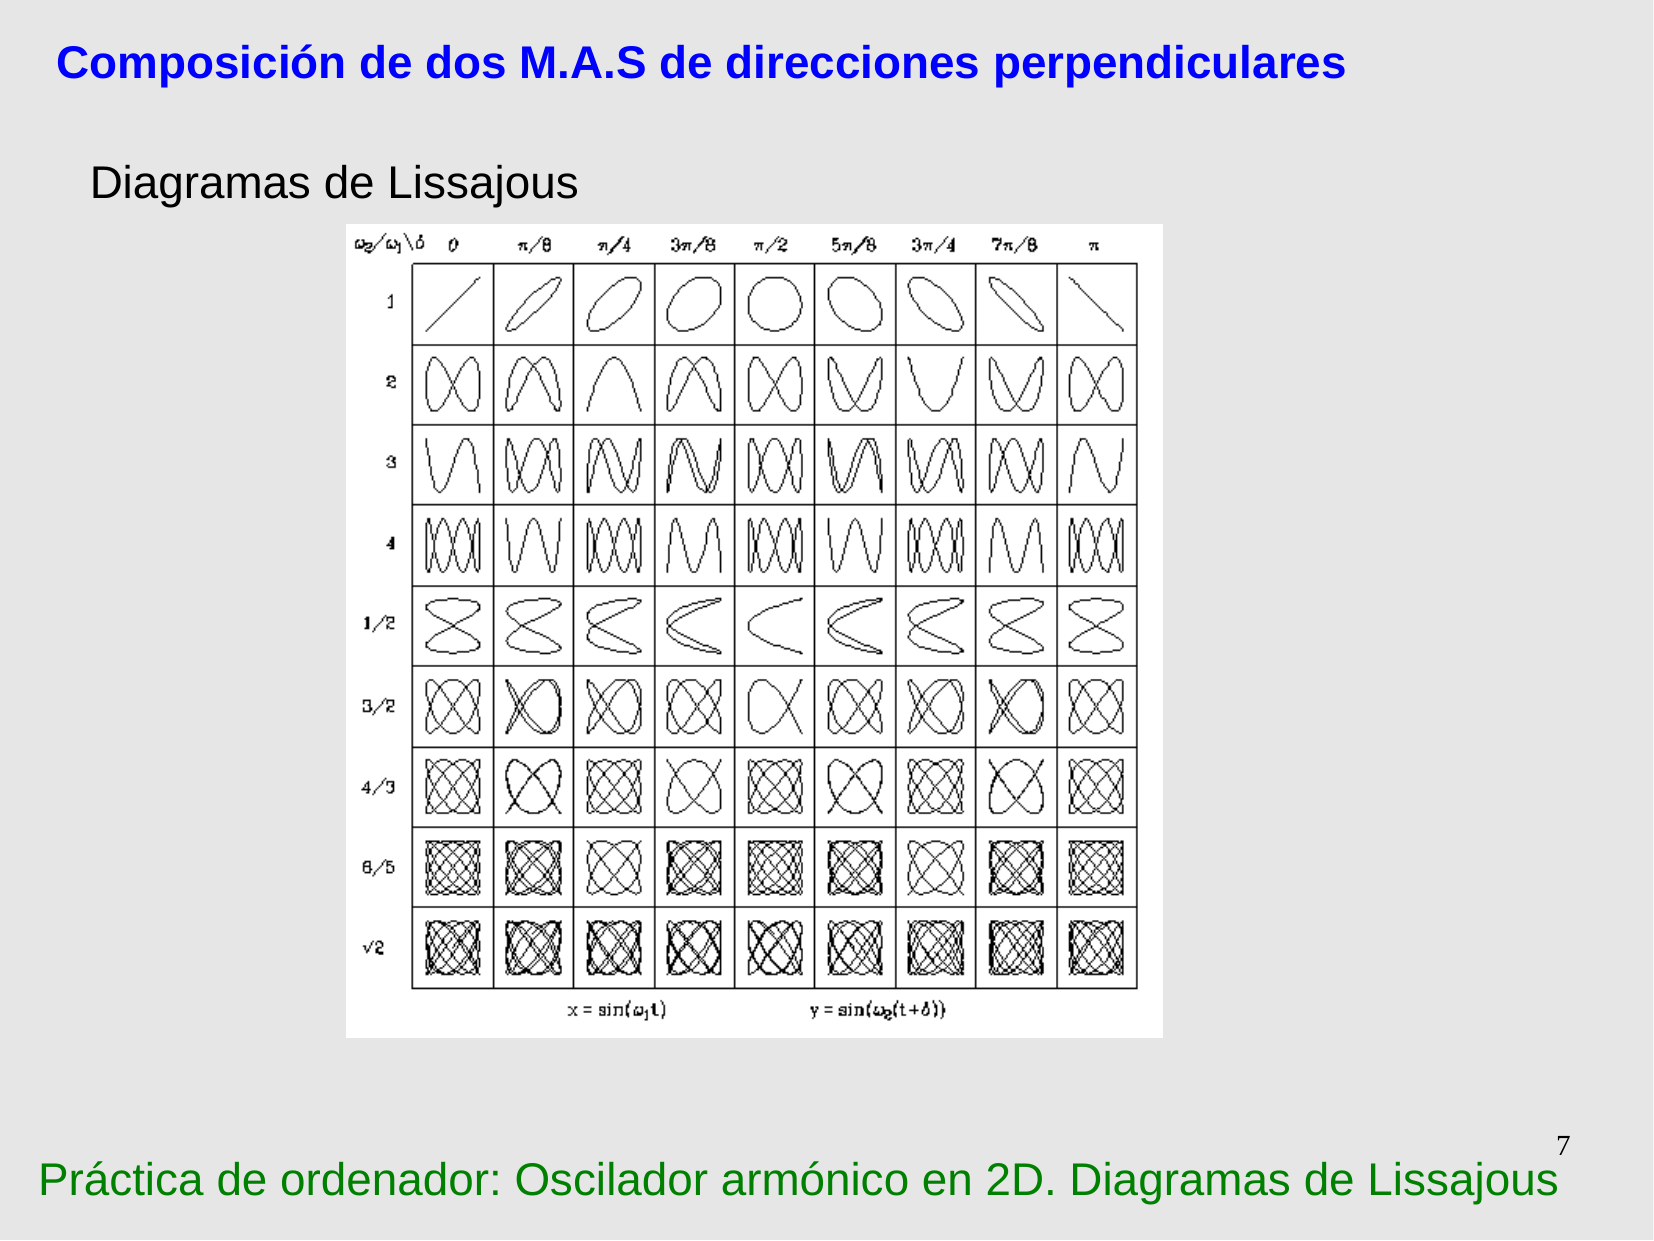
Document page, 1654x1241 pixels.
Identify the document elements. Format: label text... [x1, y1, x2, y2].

text_box Diagramas de Lissajous [75, 150, 938, 217]
text_box Composición de dos M.A.S de direcciones perpendiculares [41, 29, 1651, 113]
picture [346, 224, 1163, 1038]
text_box Práctica de ordenador: Oscilador armónico en 2D. Diagramas de Lissajous [23, 1146, 1645, 1213]
